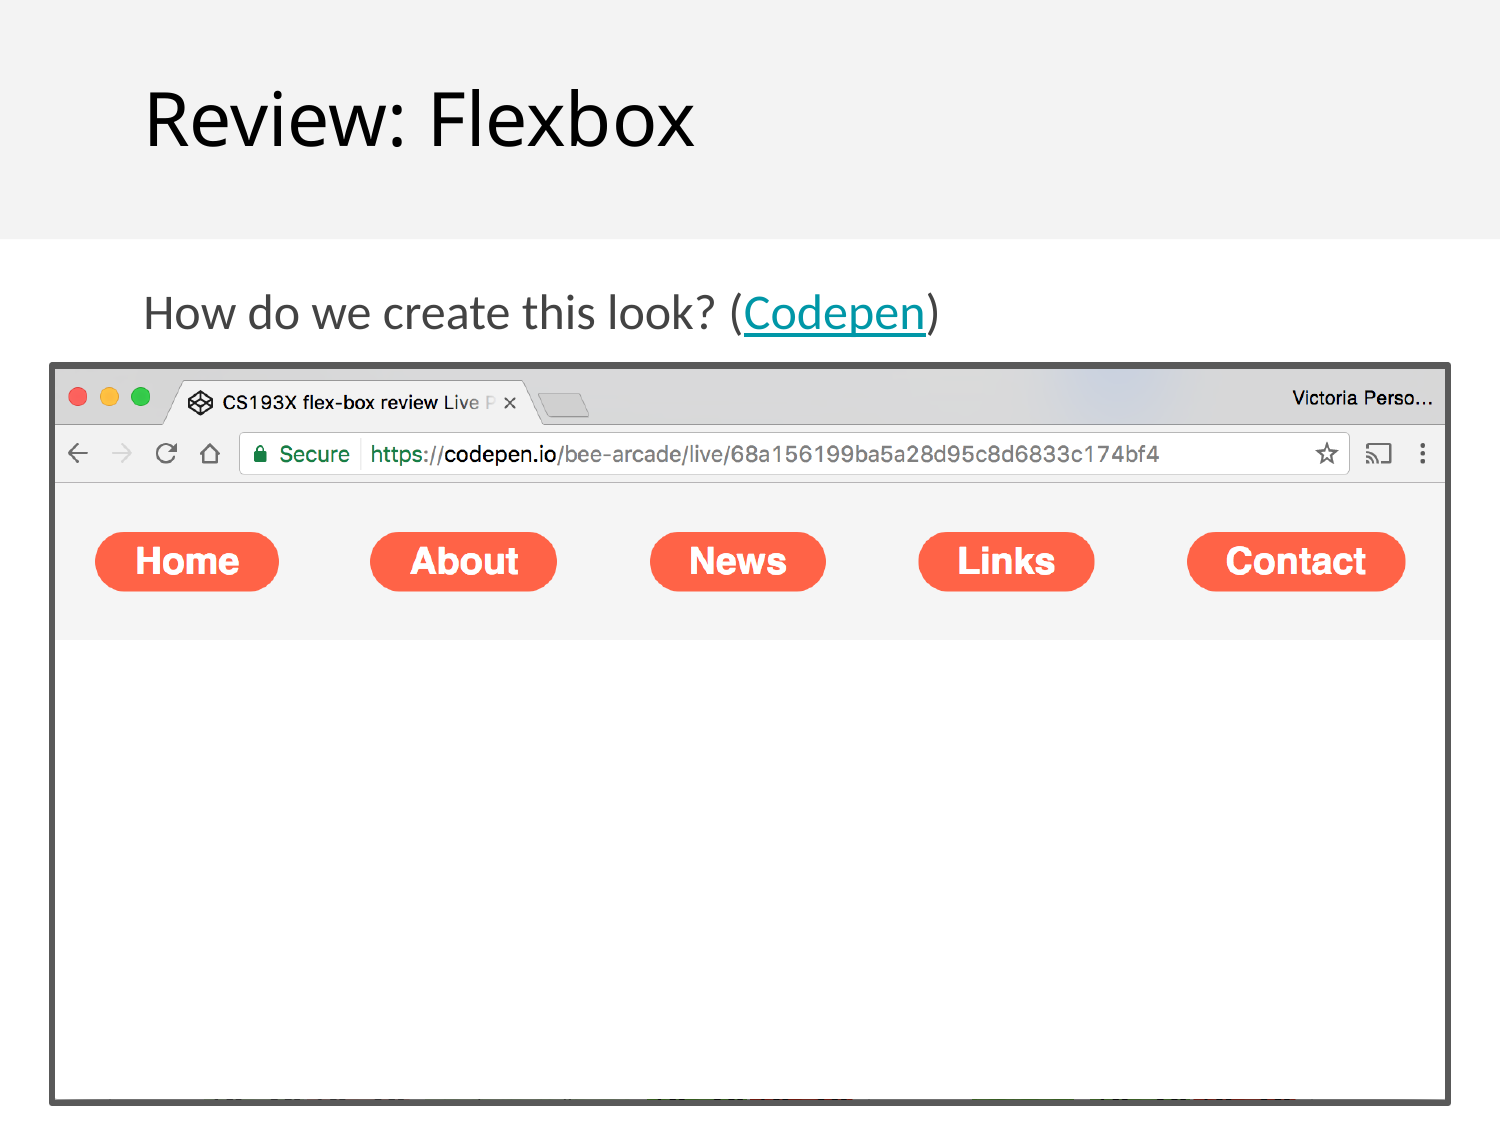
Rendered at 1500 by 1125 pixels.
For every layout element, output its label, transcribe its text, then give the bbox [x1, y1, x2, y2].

picture [54, 368, 1446, 1100]
title Review: Flexbox [128, 56, 1372, 183]
list How do we create this look? (Codepen) [128, 255, 1372, 344]
